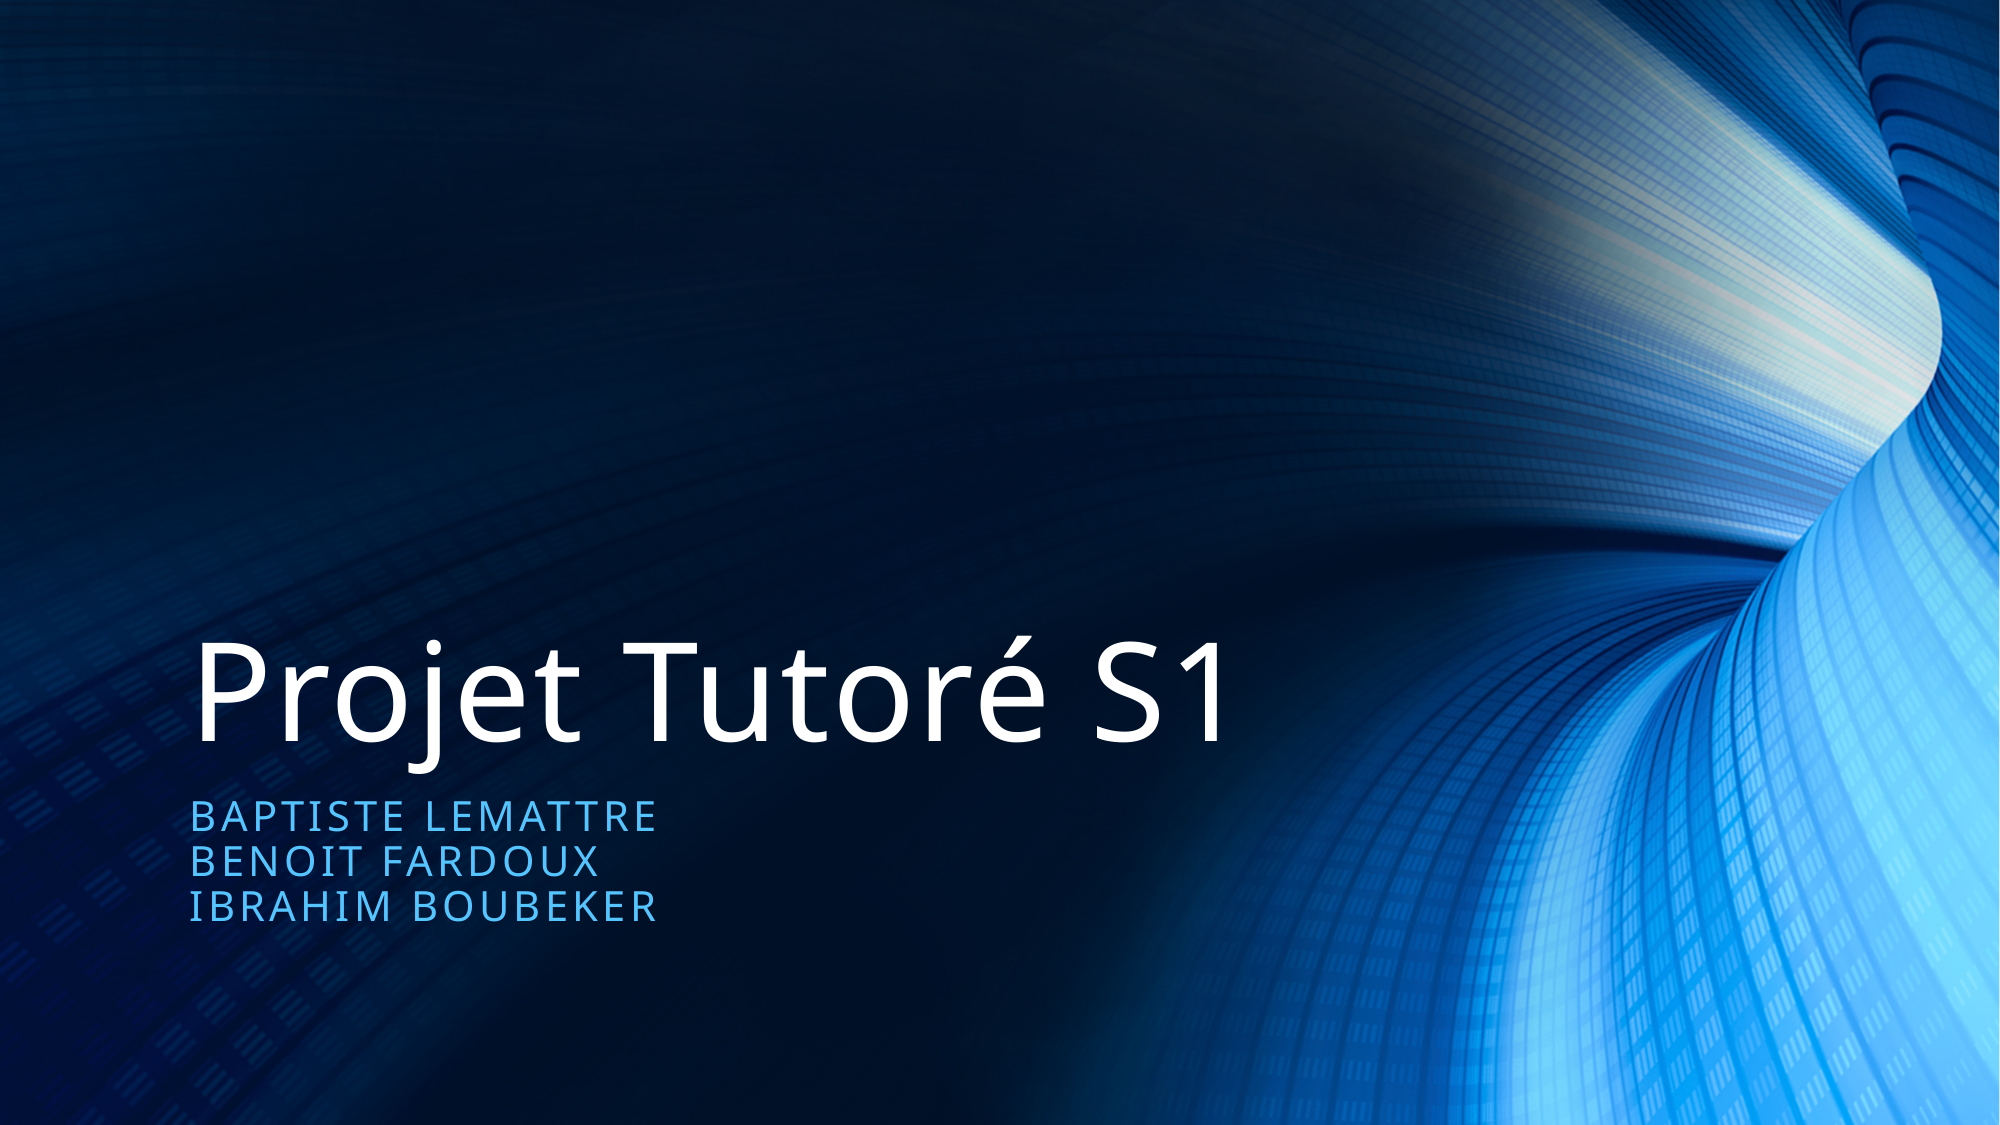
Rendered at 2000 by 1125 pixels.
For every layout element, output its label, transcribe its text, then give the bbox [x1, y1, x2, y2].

subtitle Baptiste lemattre Benoit fardoux IBRAhim boubeker [174, 787, 1525, 988]
title Projet Tutoré S1 [174, 299, 1525, 775]
